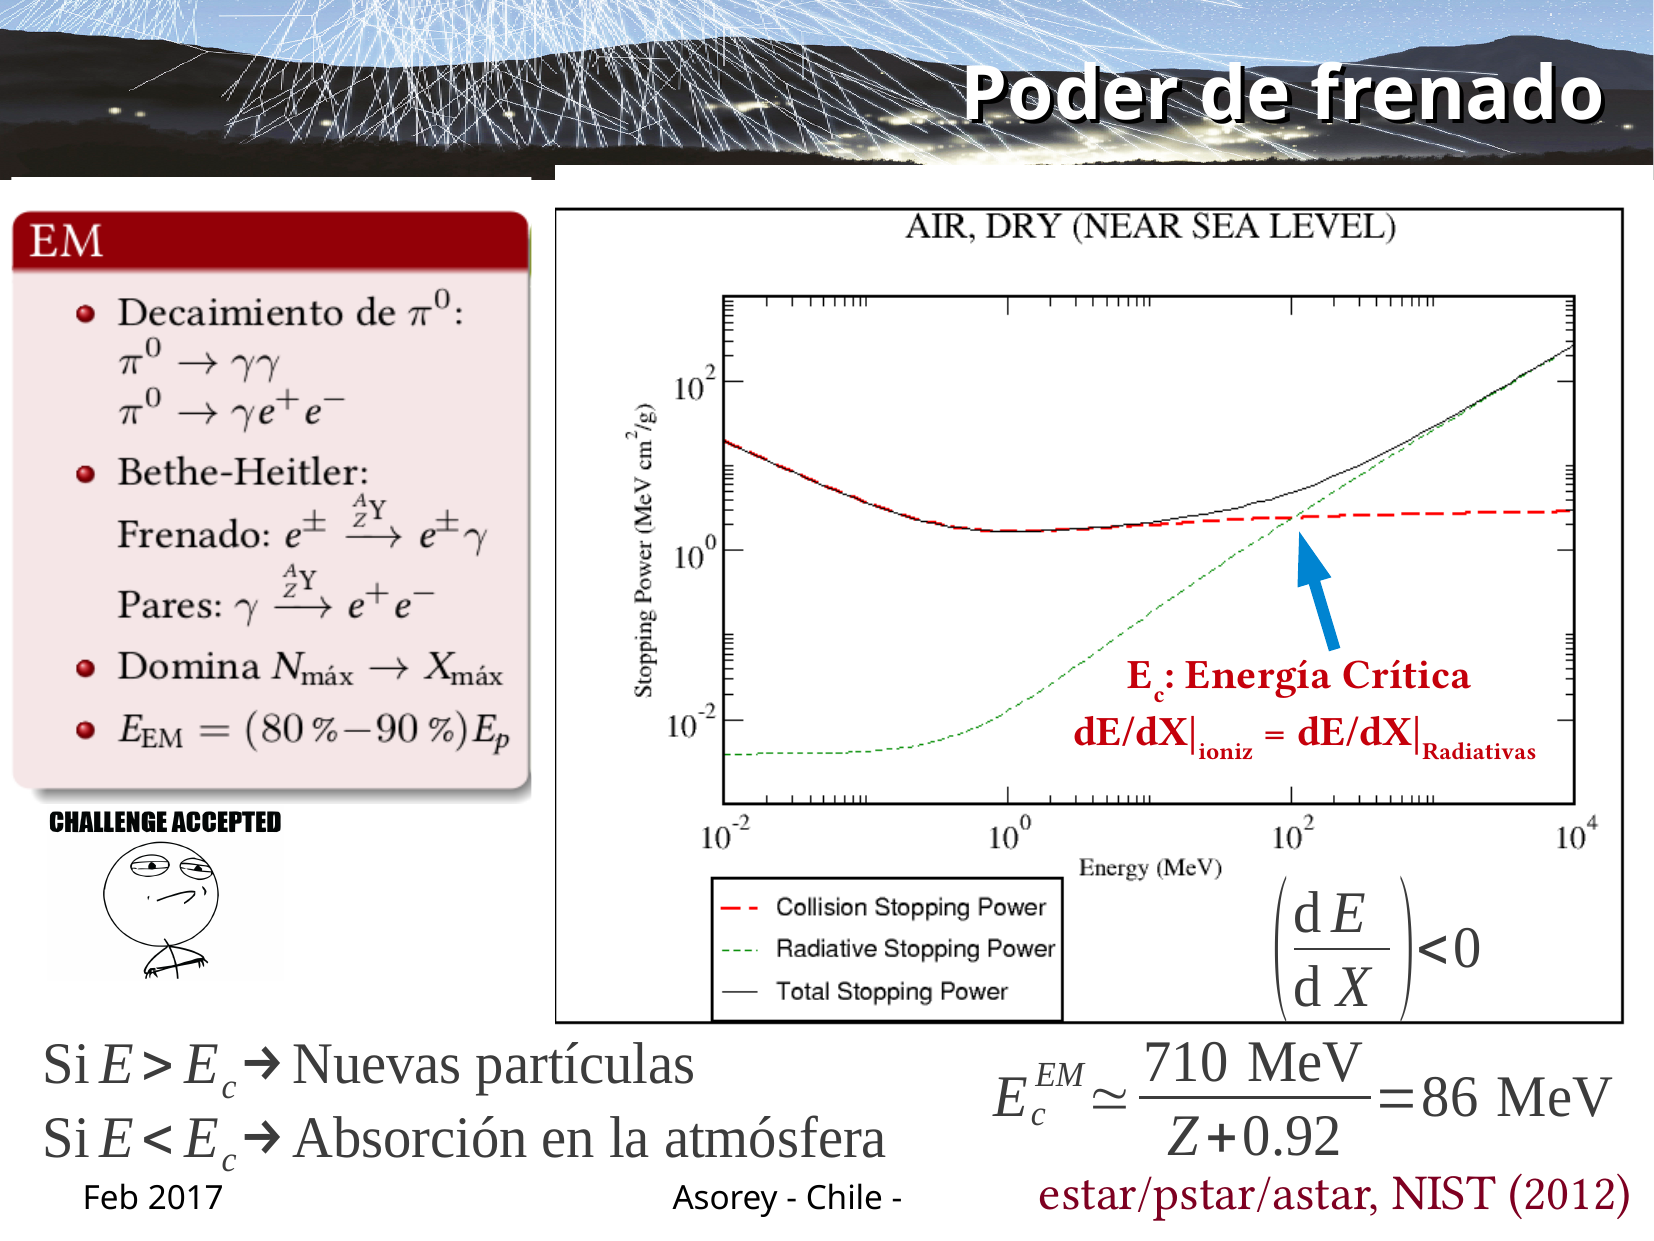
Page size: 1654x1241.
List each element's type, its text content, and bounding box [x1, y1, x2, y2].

text_box estar/pstar/astar, NIST (2012) [909, 1157, 1647, 1241]
title Poder de frenado [45, 15, 1606, 166]
text_box Ec: Energía Crítica dE/dX|ioniz = dE/dX|Radiativas [1049, 602, 1560, 815]
picture [0, 0, 1654, 1040]
chart [23, 1029, 910, 1182]
picture [47, 805, 284, 981]
chart [969, 874, 1634, 1157]
